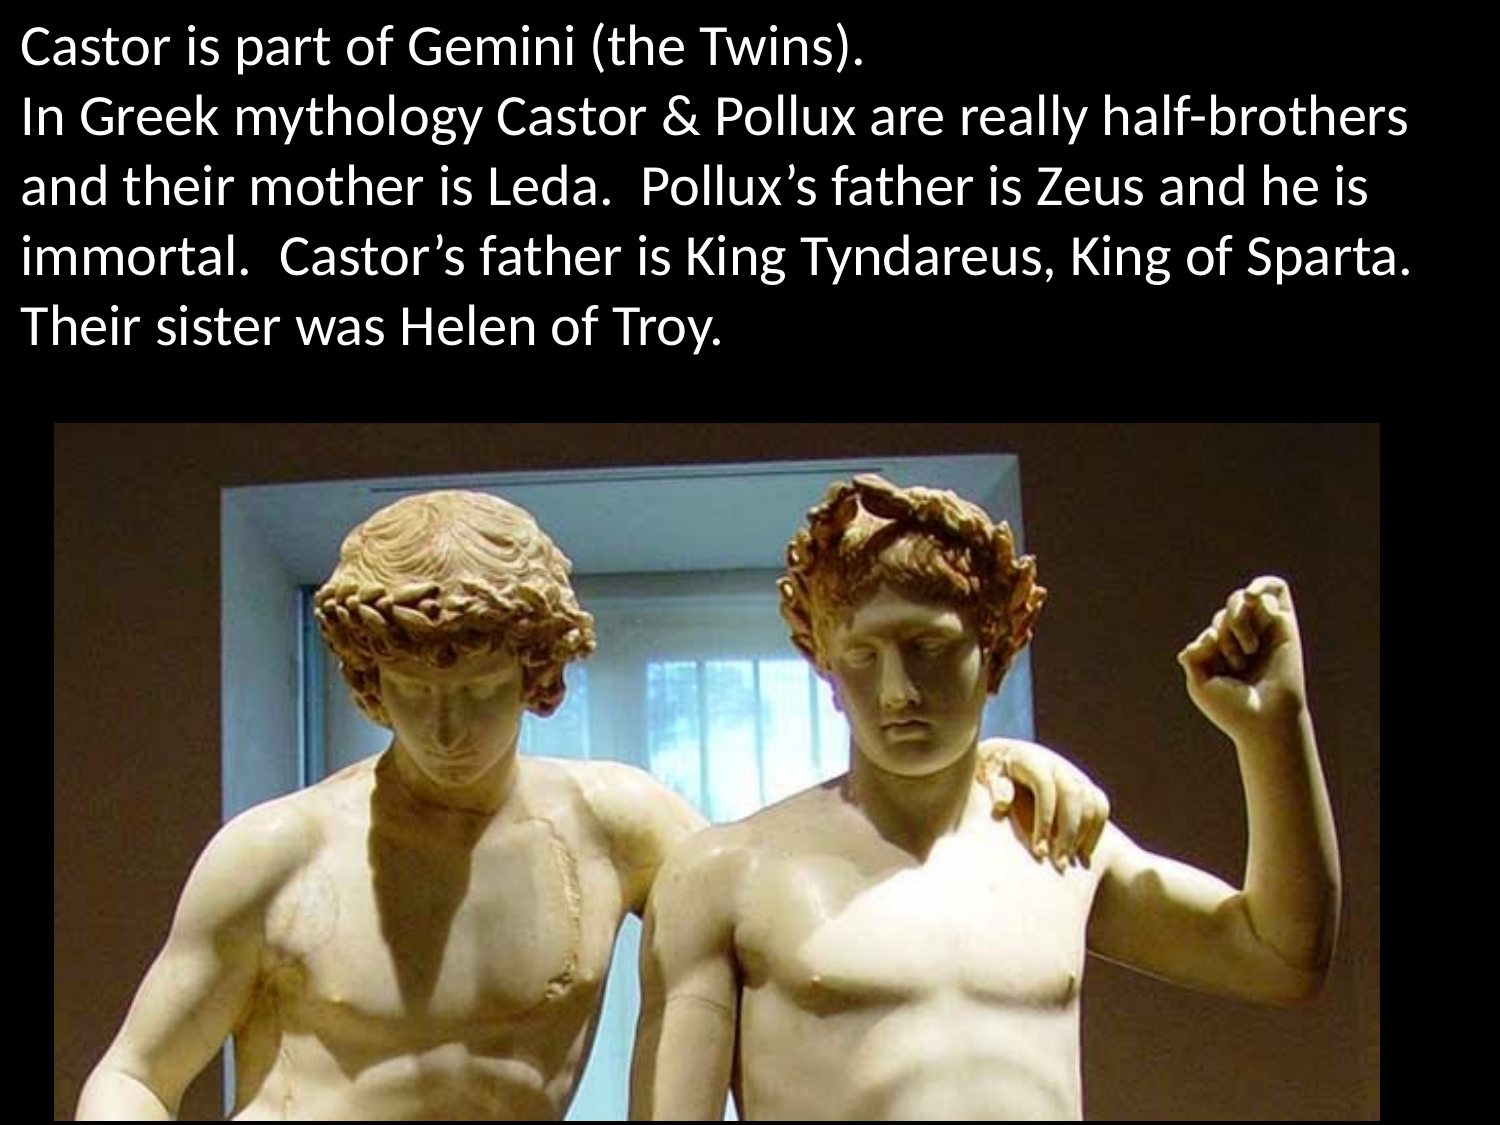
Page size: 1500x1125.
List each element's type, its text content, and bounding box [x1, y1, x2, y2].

picture [54, 423, 1380, 1121]
text_box Castor is part of Gemini (the Twins). In Greek mythology Castor & Pollux are really half-brothers and their mother is Leda. Pollux’s father is Zeus and he is immortal. Castor’s father is King Tyndareus, King of Sparta. Their sister was Helen of Troy. [5, 0, 1500, 369]
